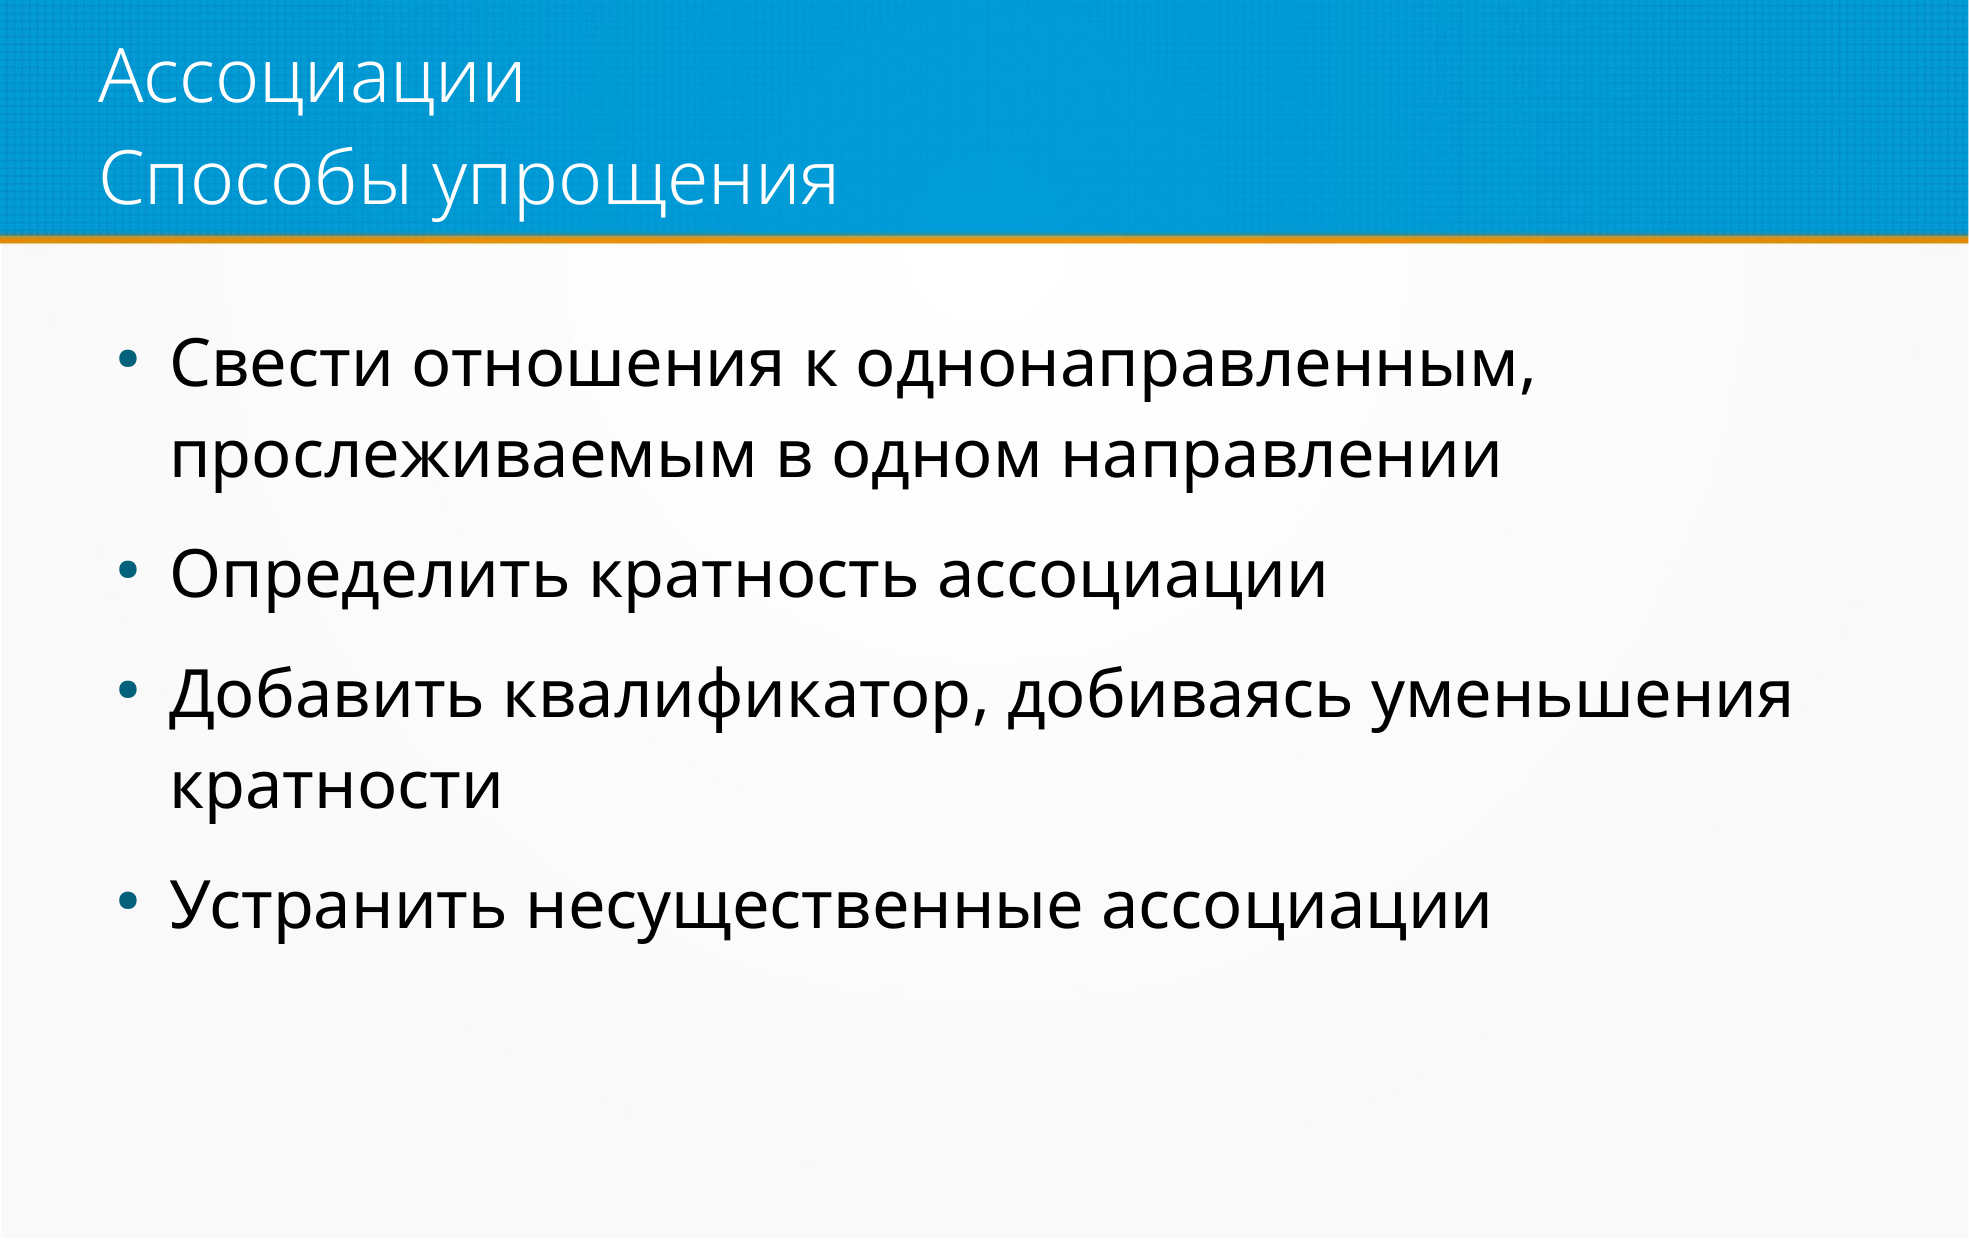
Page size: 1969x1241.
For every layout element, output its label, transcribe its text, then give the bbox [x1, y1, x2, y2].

title Ассоциации Способы упрощения [98, 19, 1870, 227]
list Свести отношения к однонаправленным, прослеживаемым в одном направлении Определить кратность ассоциации Добавить квалификатор, добиваясь уменьшения кратности Устранить несущественные ассоциации [98, 315, 1938, 1229]
picture [0, 233, 1969, 1241]
